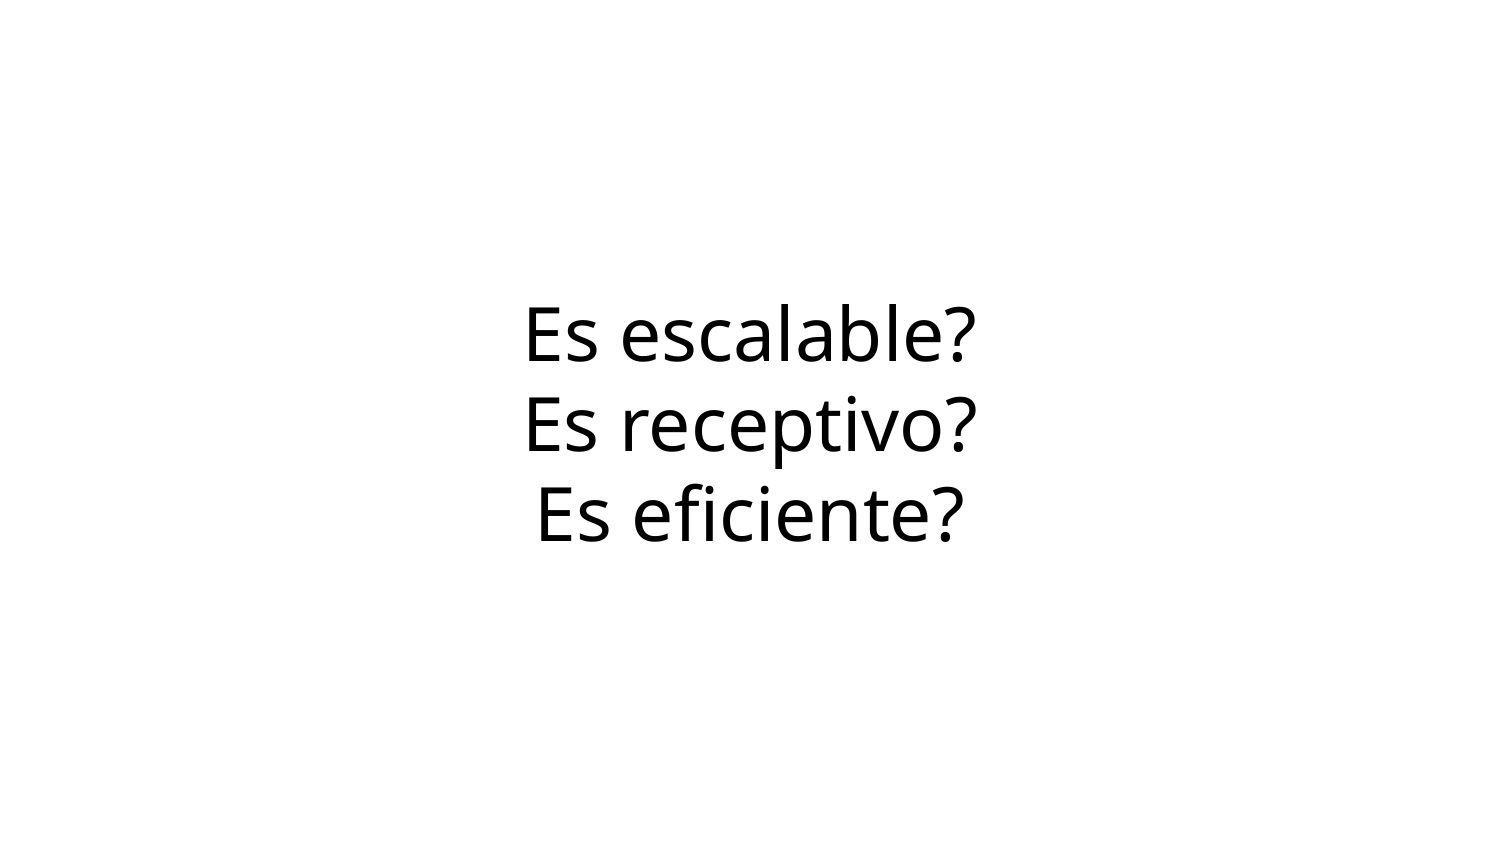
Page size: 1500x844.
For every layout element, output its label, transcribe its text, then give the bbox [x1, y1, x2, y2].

title Es escalable? Es receptivo? Es eficiente? [51, 274, 1449, 570]
